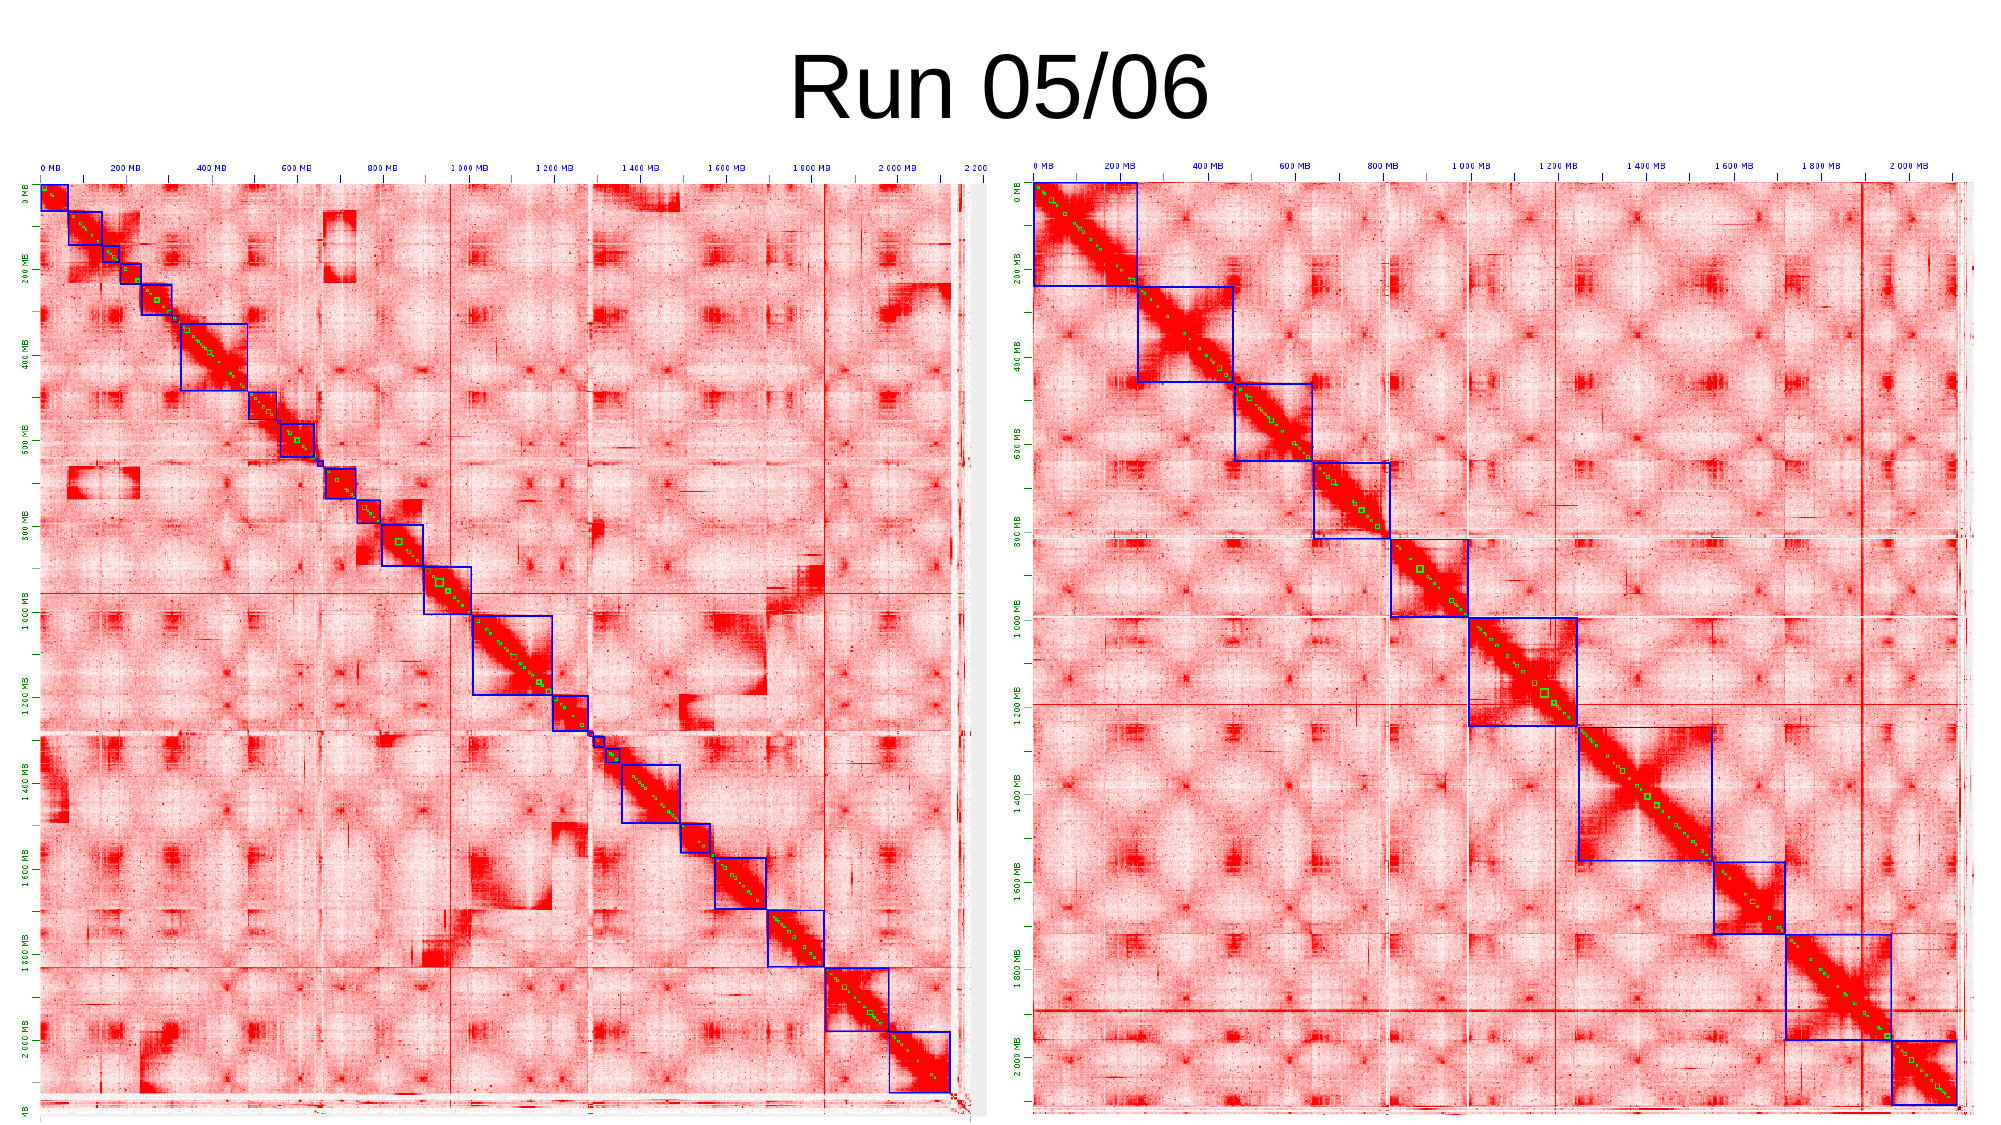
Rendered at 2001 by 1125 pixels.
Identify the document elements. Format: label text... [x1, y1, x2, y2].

picture [1009, 157, 1974, 1115]
picture [18, 157, 987, 1122]
title Run 05/06 [100, 2, 1900, 172]
